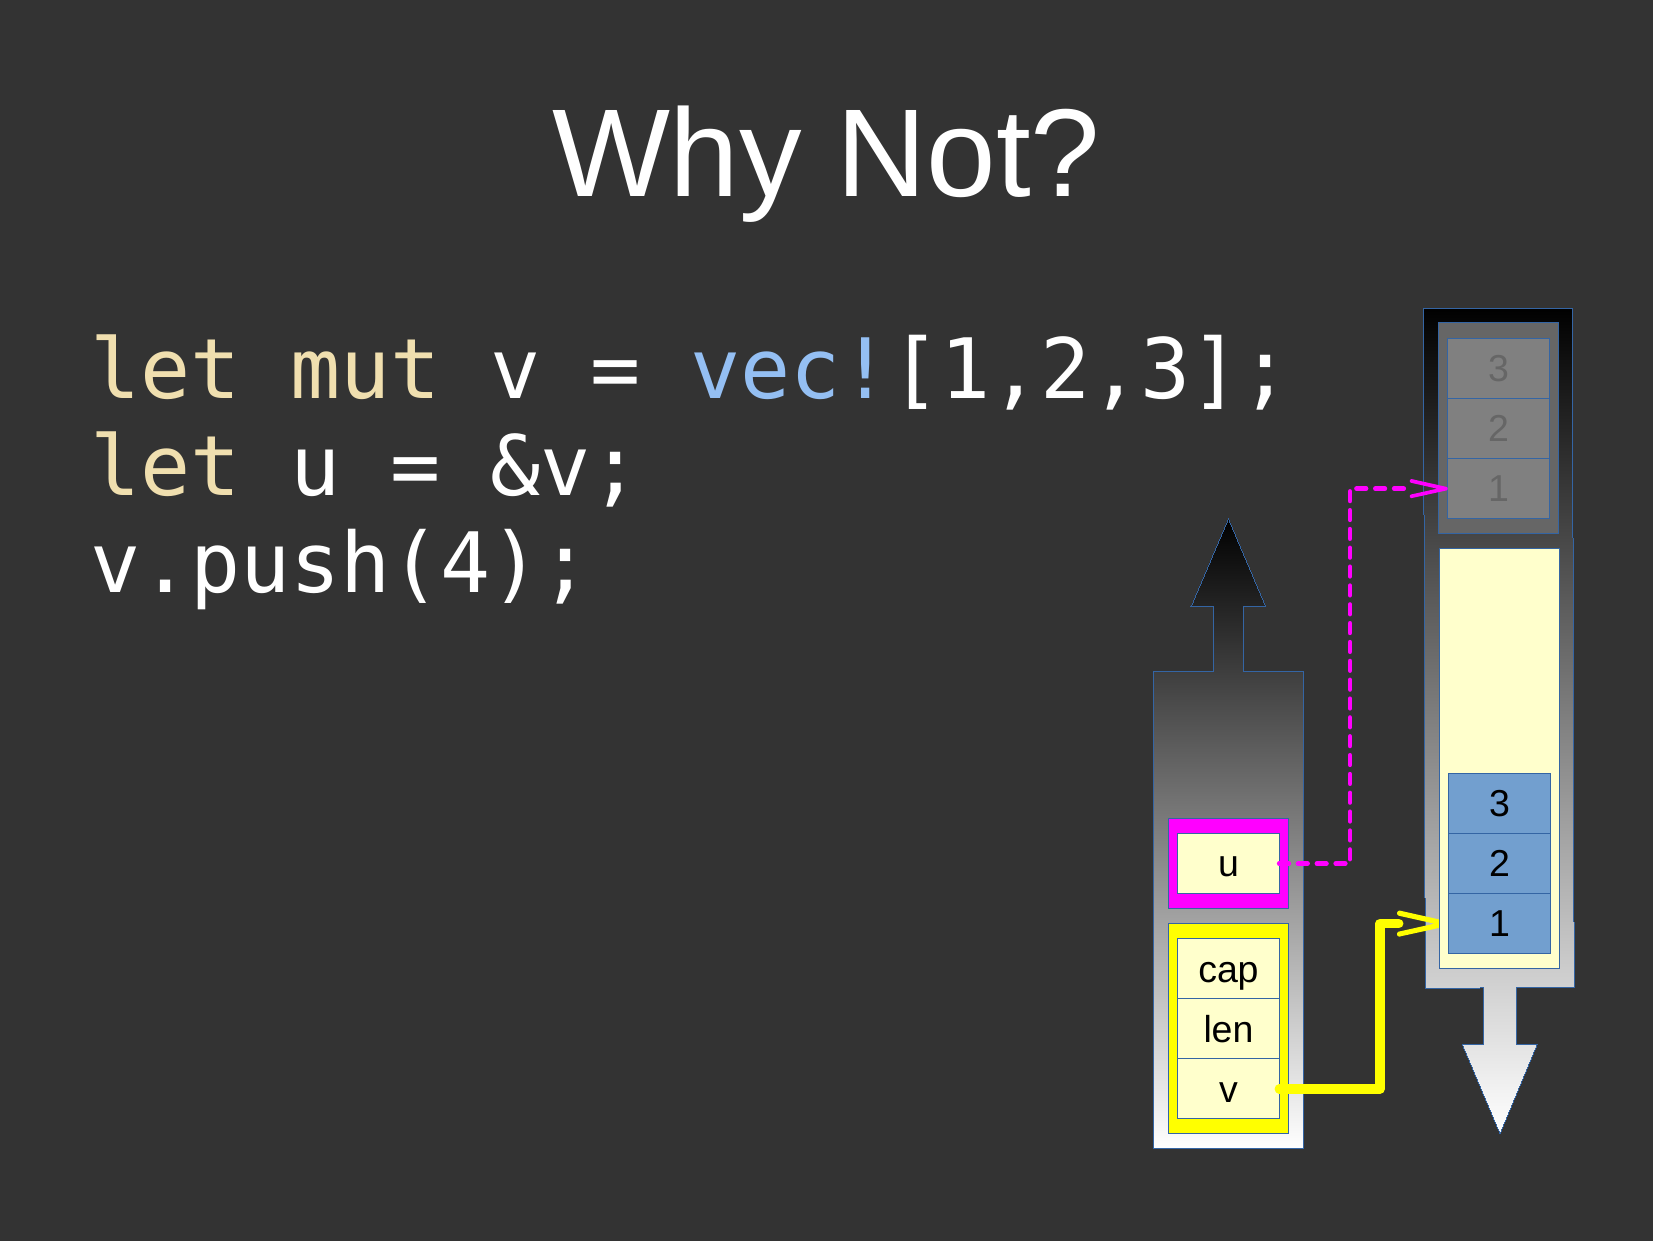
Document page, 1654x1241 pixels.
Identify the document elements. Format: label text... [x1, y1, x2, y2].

text_box 1 [1448, 893, 1551, 954]
text_box len [1177, 999, 1280, 1059]
text_box [1423, 486, 1434, 491]
text_box 3 [1448, 773, 1551, 833]
text_box cap [1177, 938, 1280, 999]
text_box 2 [1448, 833, 1551, 893]
text_box [1423, 308, 1575, 1134]
text_box [1153, 734, 1304, 1149]
text_box 1 [1447, 458, 1550, 519]
title Why Not? [82, 49, 1571, 257]
text_box v [1177, 1059, 1280, 1119]
text_box 2 [1447, 398, 1550, 458]
text_box let mut v = vec![1,2,3]; let u = &v; v.push(4); [76, 313, 1351, 734]
text_box u [1177, 833, 1280, 894]
text_box 3 [1447, 338, 1550, 398]
